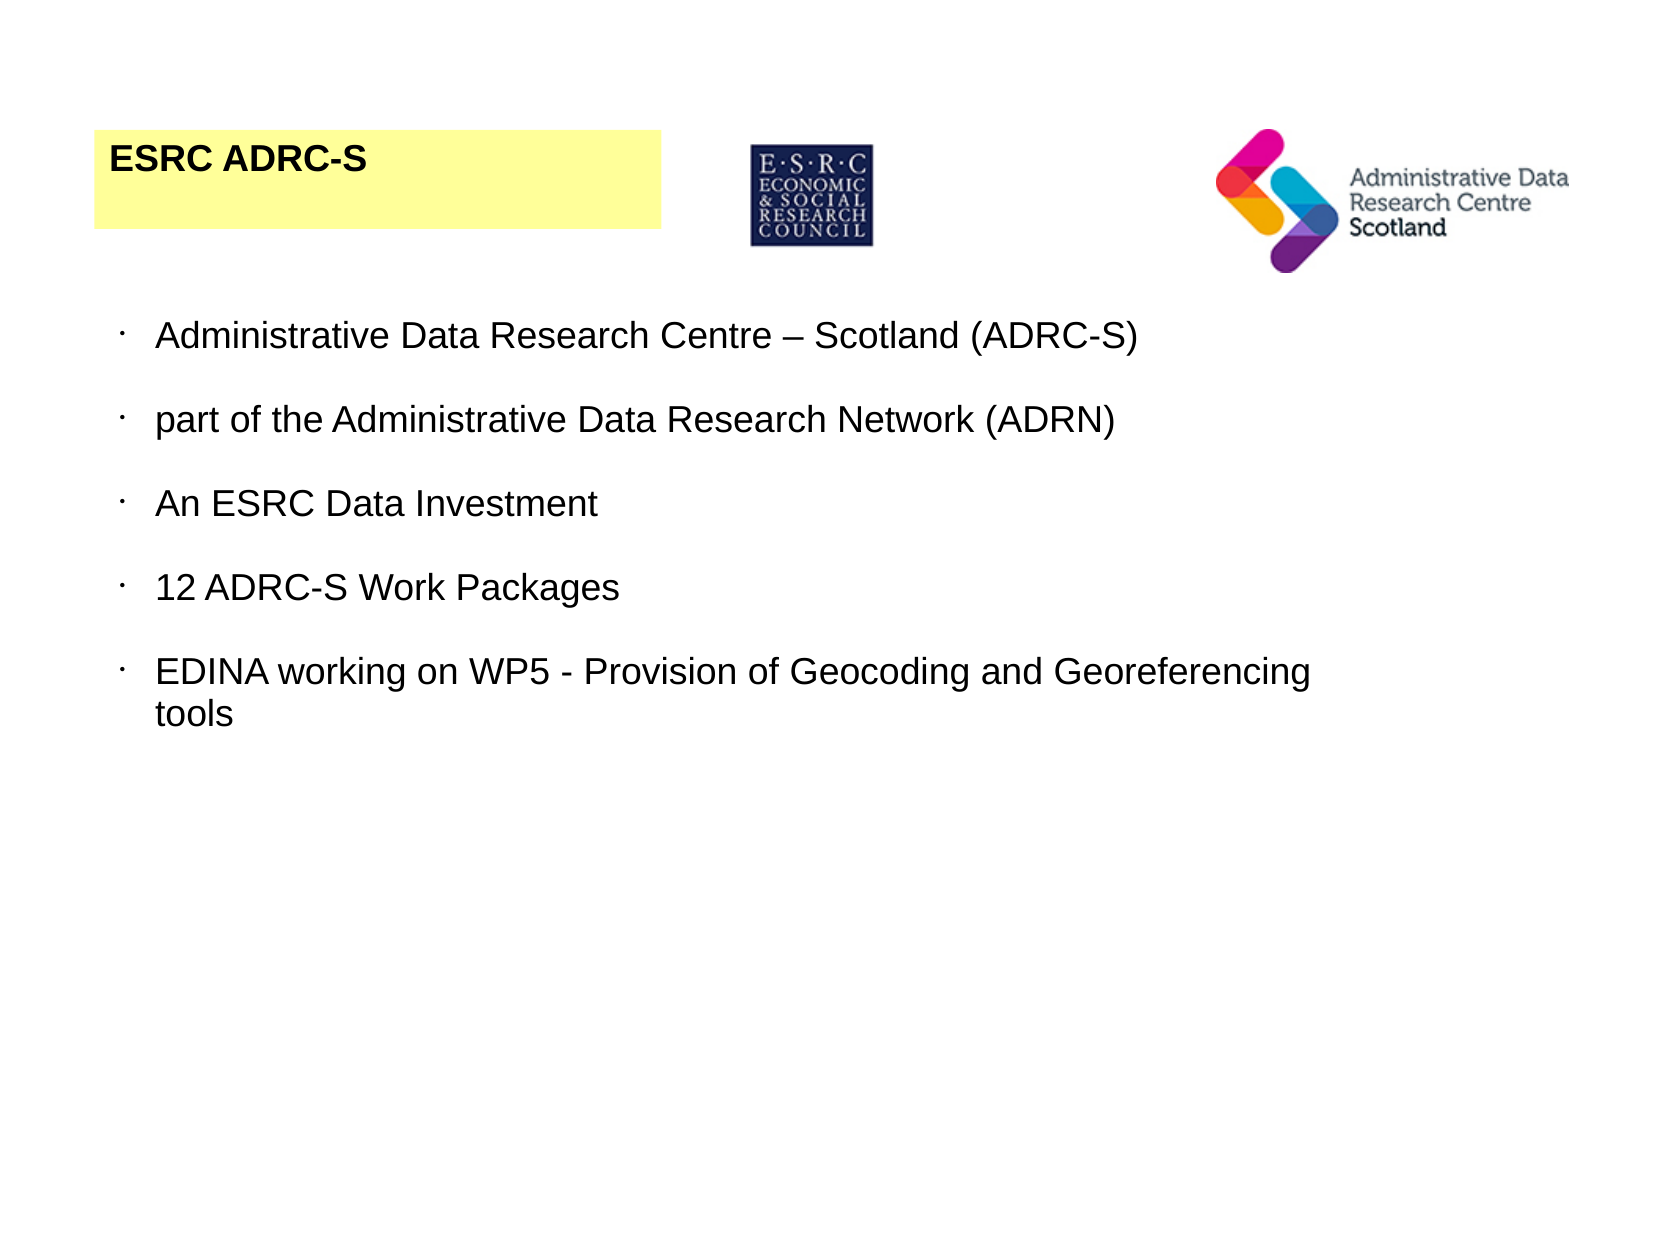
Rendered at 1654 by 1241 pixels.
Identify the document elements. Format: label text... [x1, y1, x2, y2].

text_box ESRC ADRC-S [94, 129, 662, 229]
picture [749, 143, 875, 249]
text_box Administrative Data Research Centre – Scotland (ADRC-S) part of the Administrative Data Research Network (ADRN) An ESRC Data Investment 12 ADRC-S Work Packages EDINA working on WP5 - Provision of Geocoding and Georeferencing tools [104, 307, 1406, 784]
picture [1216, 129, 1569, 273]
